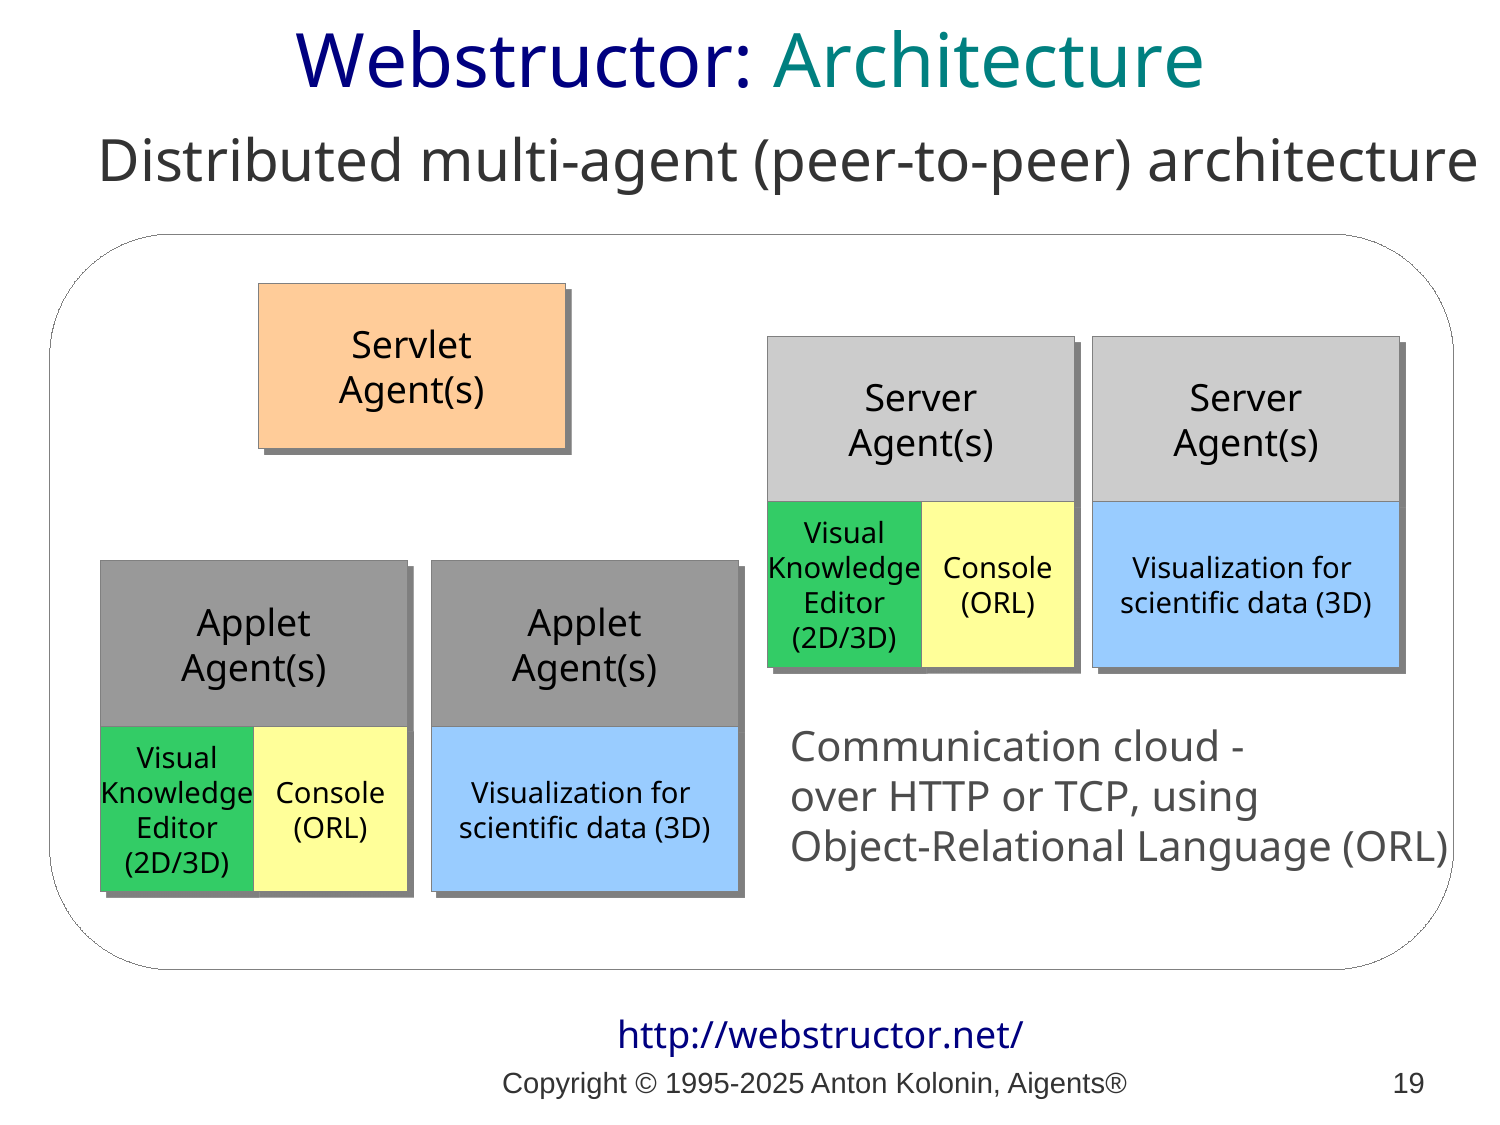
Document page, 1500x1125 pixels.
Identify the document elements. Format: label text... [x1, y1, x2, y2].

text_box Visual Knowledge Editor (2D/3D) [767, 501, 921, 668]
text_box Server Agent(s) [1092, 336, 1400, 501]
text_box Visualization for scientific data (3D) [431, 726, 739, 892]
text_box Applet Agent(s) [100, 560, 408, 726]
text_box Console (ORL) [253, 726, 408, 892]
text_box Server Agent(s) [767, 336, 1075, 501]
text_box Servlet Agent(s) [258, 283, 566, 449]
text_box Visual Knowledge Editor (2D/3D) [100, 726, 253, 892]
text_box http://webstructor.net/ [602, 1003, 1015, 1065]
text_box [49, 234, 1454, 970]
text_box Communication cloud - over HTTP or TCP, using Object-Relational Language (ORL) [775, 712, 1459, 878]
text_box Applet Agent(s) [431, 560, 739, 726]
text_box Webstructor: Architecture [0, 0, 1500, 119]
text_box Distributed multi-agent (peer-to-peer) architecture [82, 115, 1415, 201]
text_box Console (ORL) [921, 501, 1075, 668]
text_box Visualization for scientific data (3D) [1092, 501, 1400, 668]
